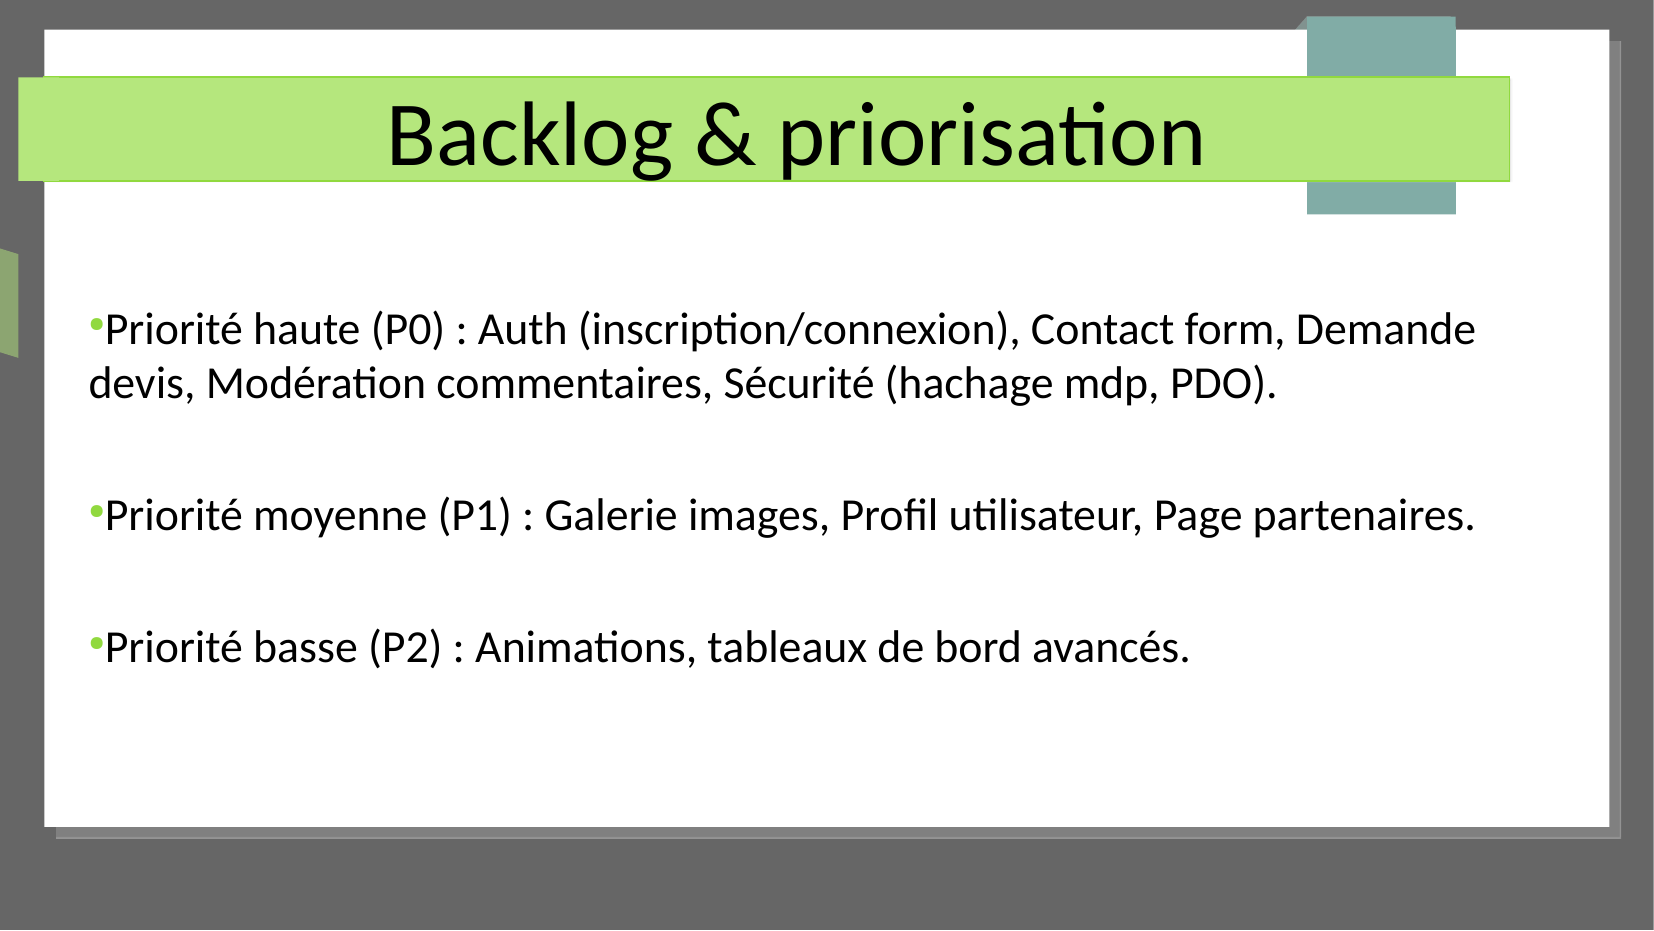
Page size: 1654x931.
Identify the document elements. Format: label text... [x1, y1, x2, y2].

list Priorité haute (P0) : Auth (inscription/connexion), Contact form, Demande devis, Modération commentaires, Sécurité (hachage mdp, PDO). Priorité moyenne (P1) : Galerie images, Profil utilisateur, Page partenaires. Priorité basse (P2) : Animations, tableaux de bord avancés. [88, 221, 1565, 813]
title Backlog & priorisation [88, 73, 1506, 178]
